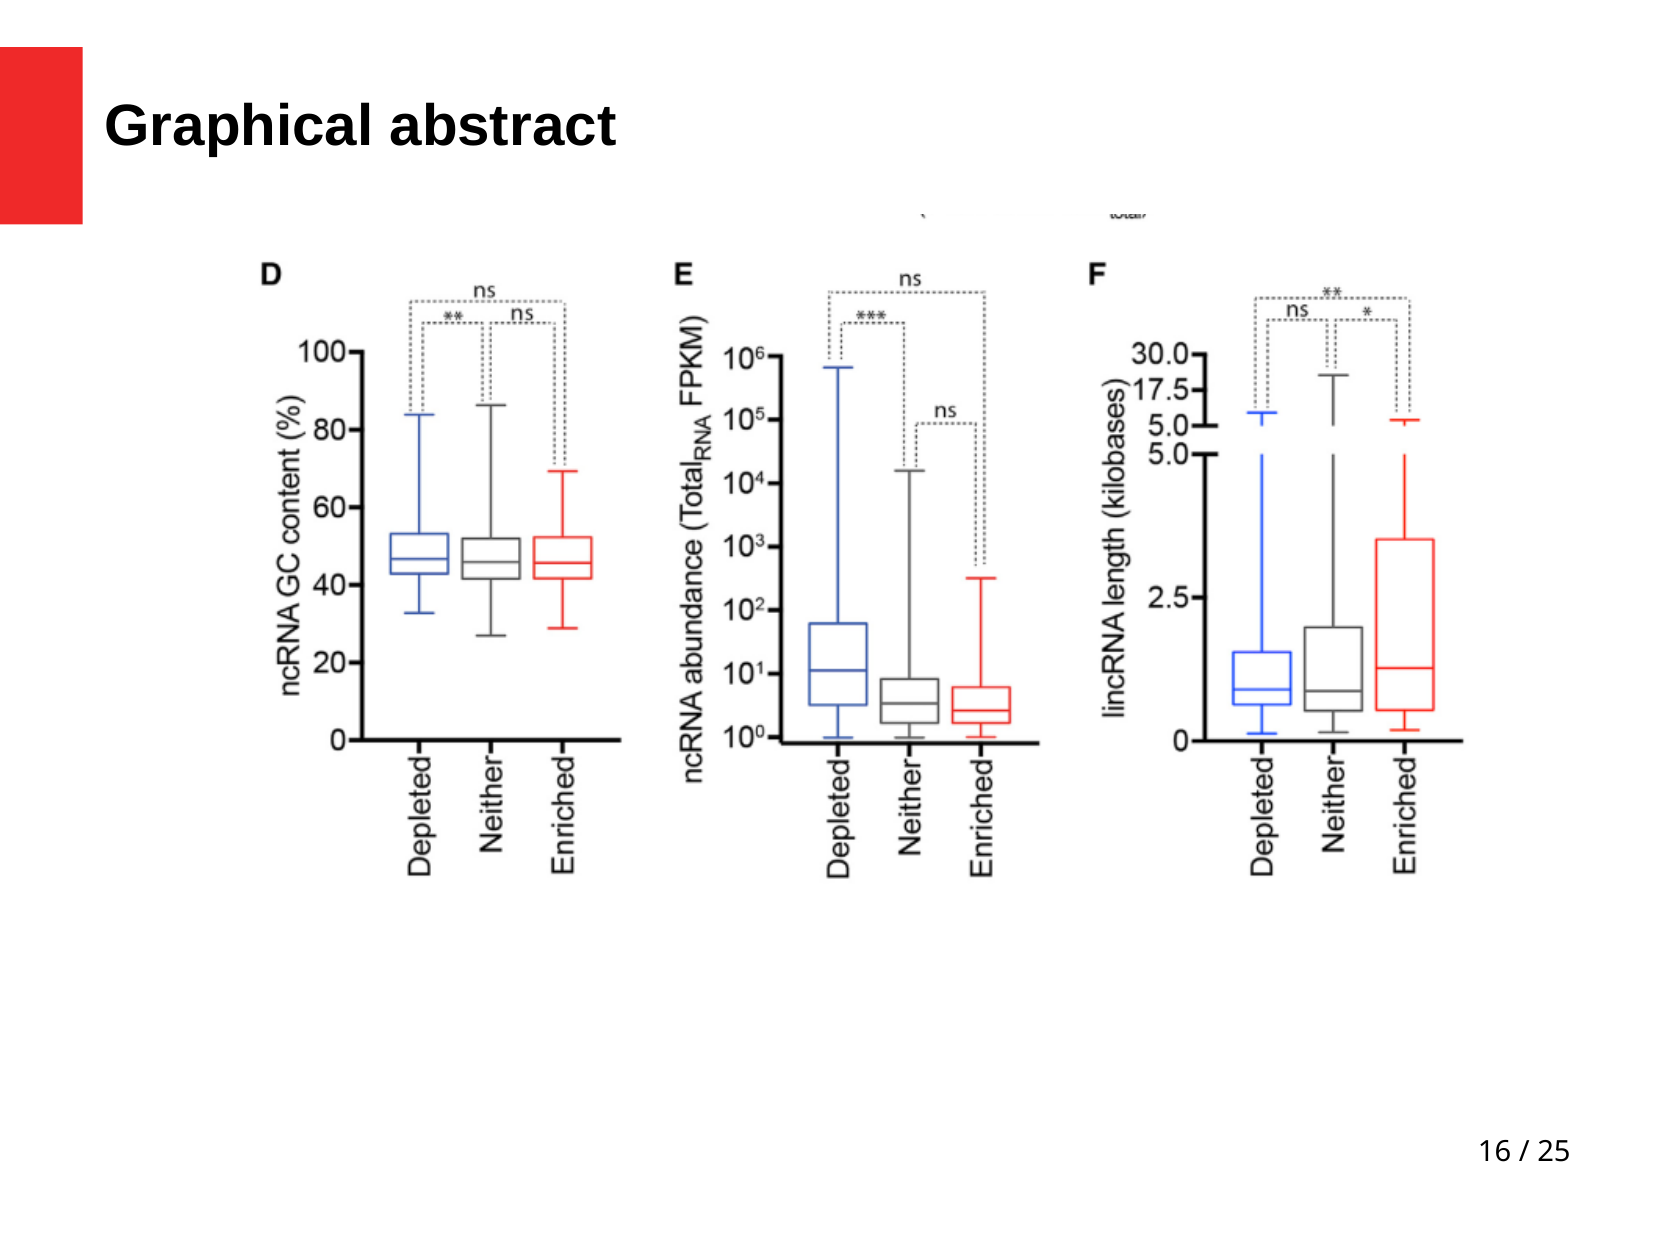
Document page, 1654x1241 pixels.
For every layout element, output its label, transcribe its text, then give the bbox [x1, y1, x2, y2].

text_box Graphical abstract [90, 85, 1561, 166]
picture [226, 214, 1487, 893]
